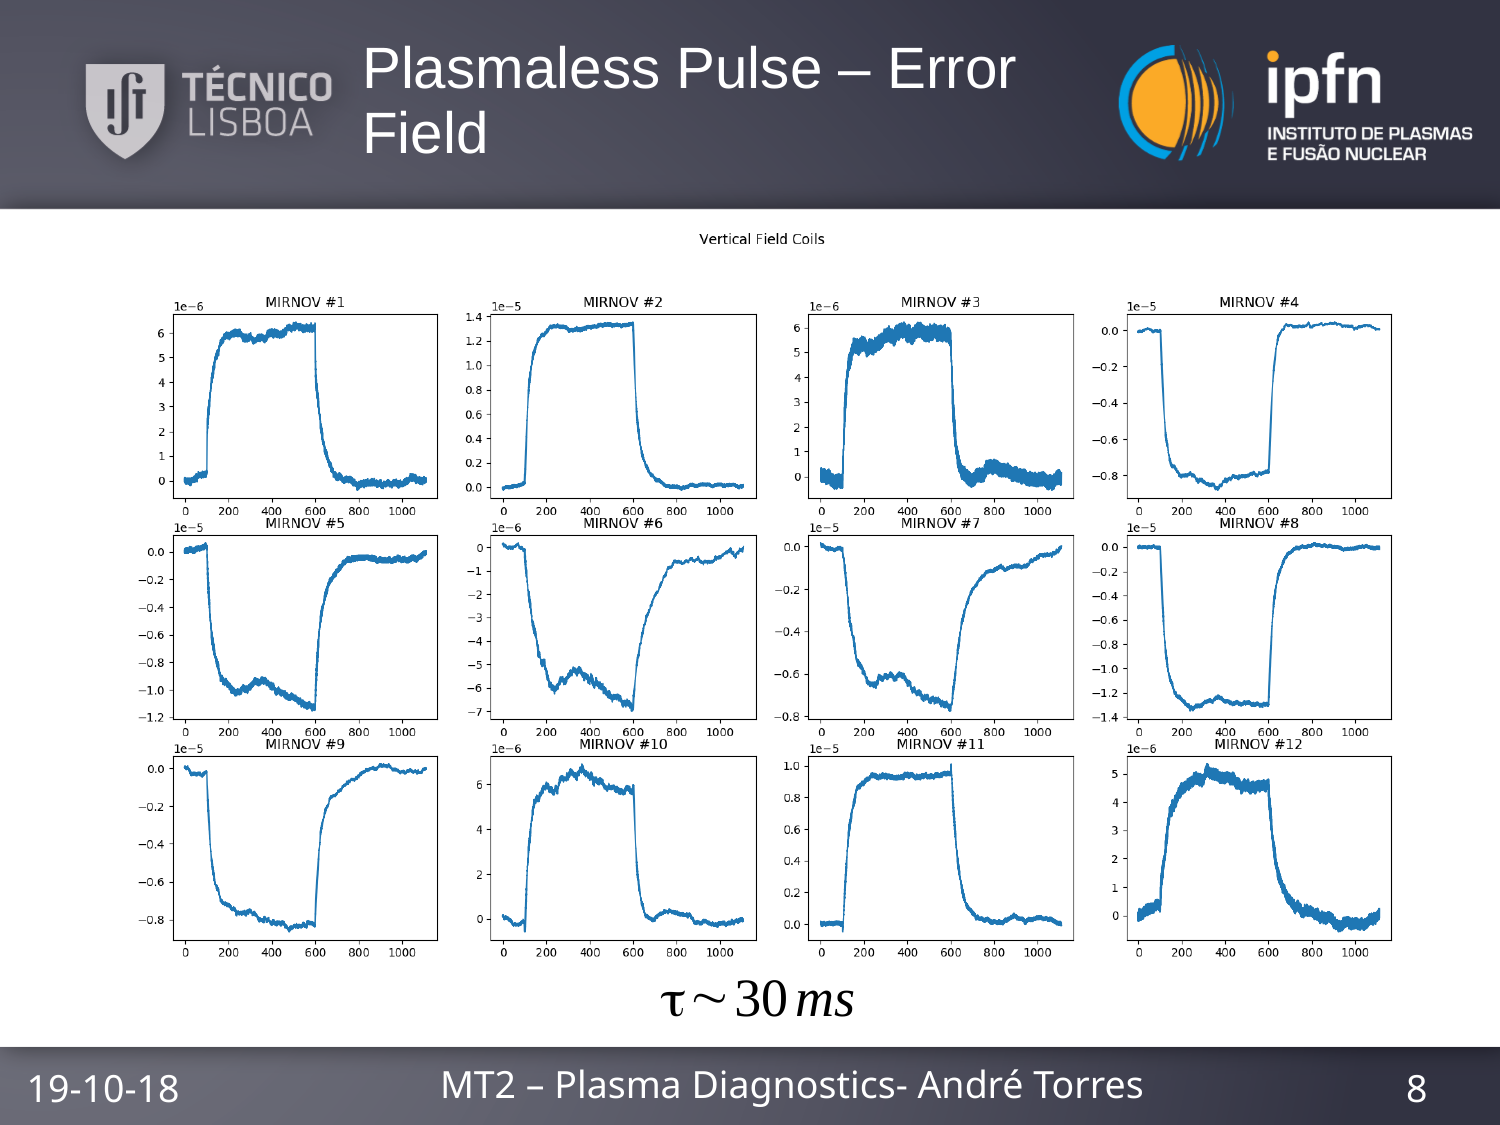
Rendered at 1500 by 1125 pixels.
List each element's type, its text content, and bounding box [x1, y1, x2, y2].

picture [0, 0, 1500, 1125]
title Plasmaless Pulse – Error Field [362, 23, 1087, 178]
chart [653, 968, 863, 1029]
